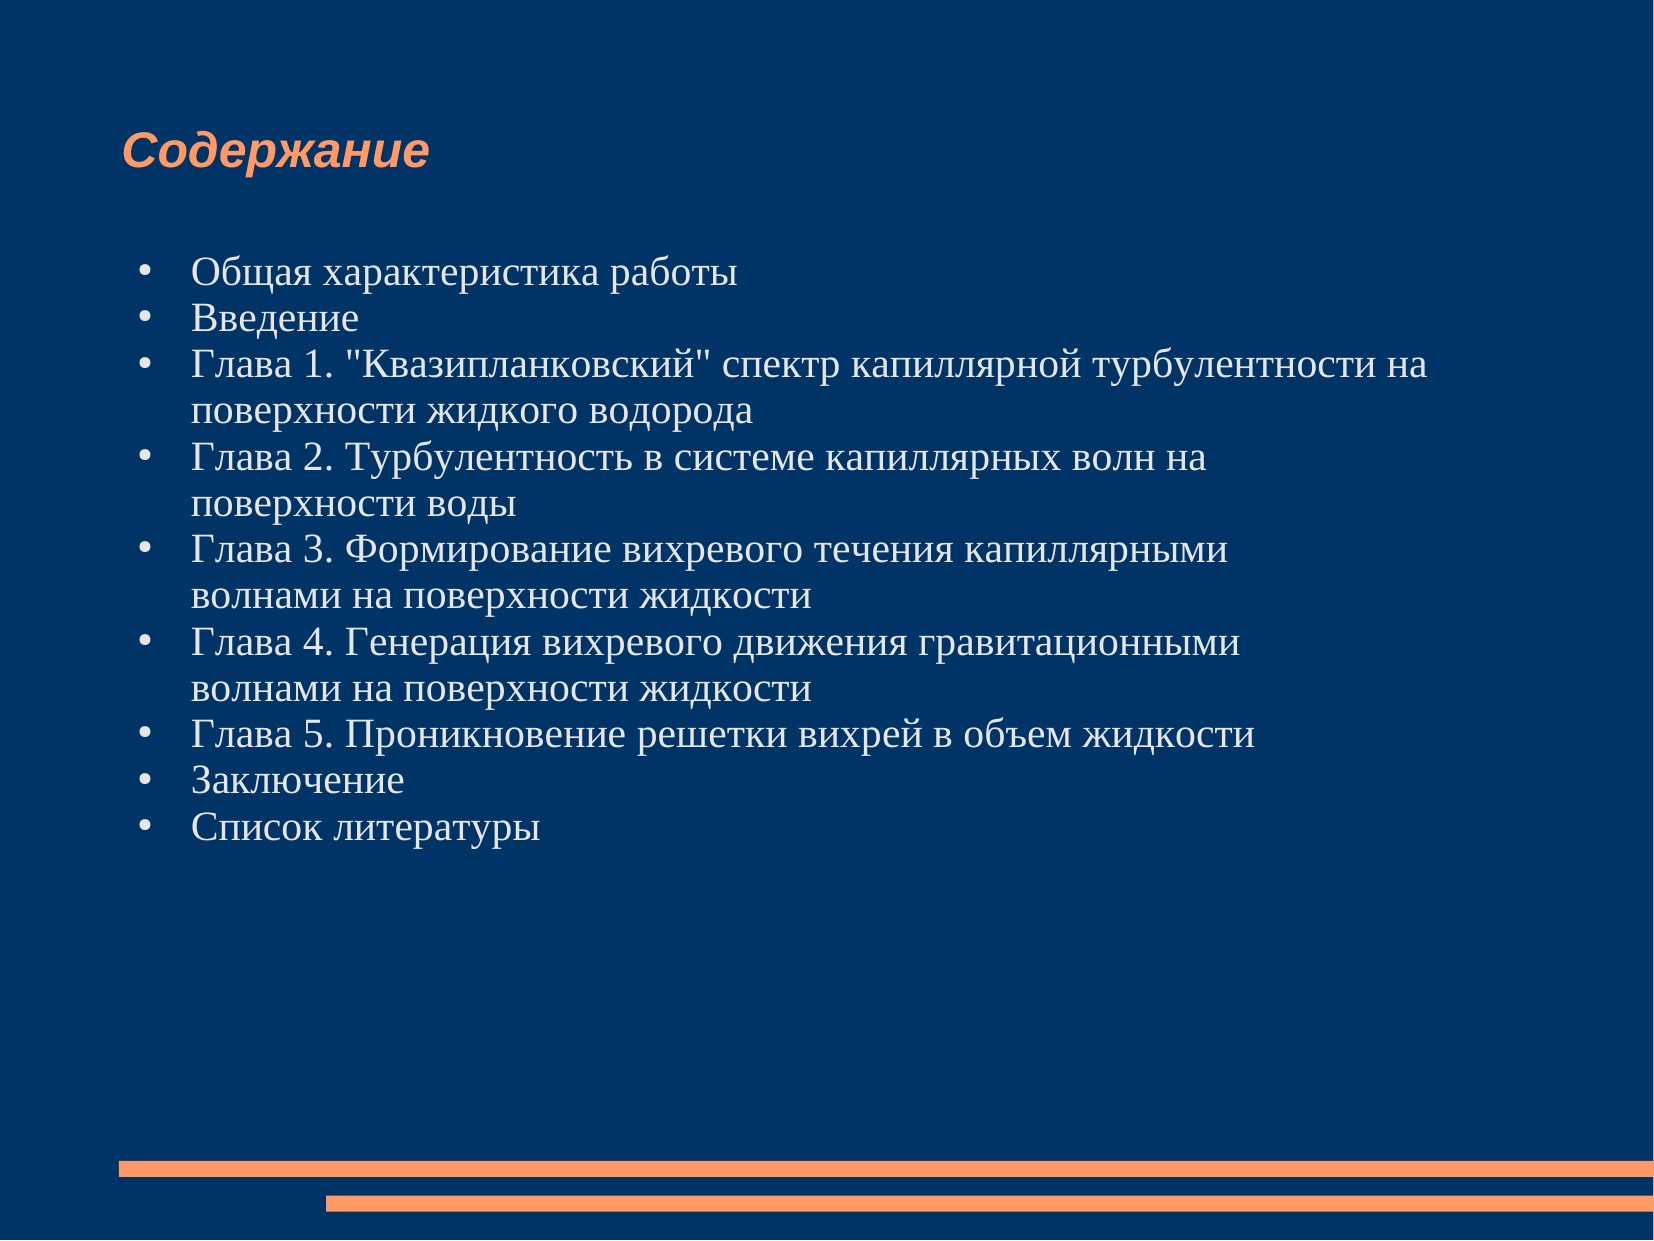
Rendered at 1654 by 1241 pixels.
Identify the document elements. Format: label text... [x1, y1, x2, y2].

list Общая характеристика работы Введение Глава 1. "Квазипланковский" спектр капиллярной турбулентности на поверхности жидкого водорода Глава 2. Турбулентность в системе капиллярных волн на поверхности воды Глава 3. Формирование вихревого течения капиллярными волнами на поверхности жидкости Глава 4. Генерация вихревого движения гравитационными волнами на поверхности жидкости Глава 5. Проникновение решетки вихрей в объем жидкости Заключение Список литературы [119, 248, 1560, 968]
title Содержание [121, 46, 1534, 248]
